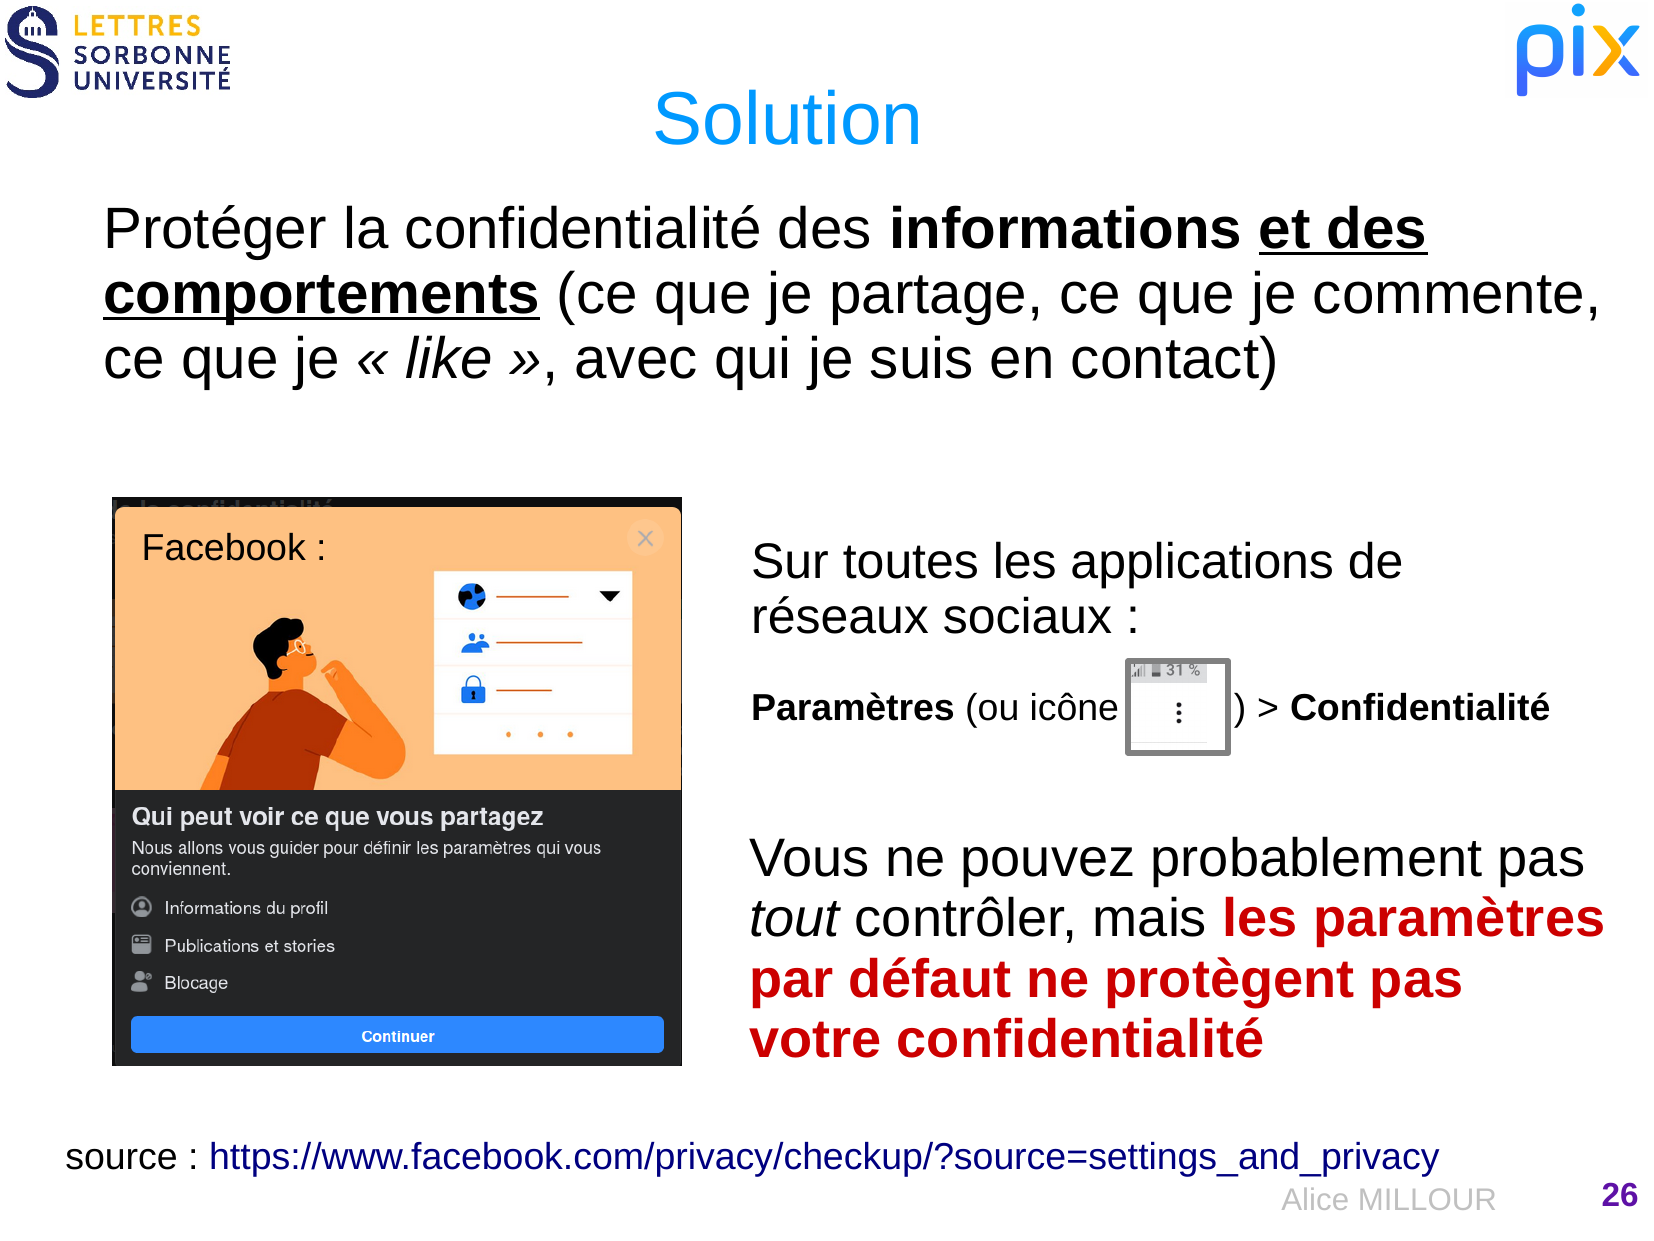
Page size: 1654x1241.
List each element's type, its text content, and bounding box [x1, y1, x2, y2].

picture [1130, 664, 1226, 750]
text_box Vous ne pouvez probablement pas tout contrôler, mais les paramètres par défaut ne protègent pas votre confidentialité [734, 819, 1627, 1087]
text_box Facebook : [126, 518, 697, 576]
picture [5, 6, 230, 98]
list Protéger la confidentialité des informations et des comportements (ce que je partage, ce que je commente, ce que je « like », avec qui je suis en contact) [32, 196, 1607, 491]
picture [112, 497, 682, 1066]
title Solution [64, 14, 1554, 196]
text_box Sur toutes les applications de réseaux sociaux : Paramètres (ou icône ) > Confidentialité [736, 525, 1586, 778]
text_box source : https://www.facebook.com/privacy/checkup/?source=settings_and_privacy [50, 1127, 1515, 1227]
picture [1505, 2, 1648, 98]
